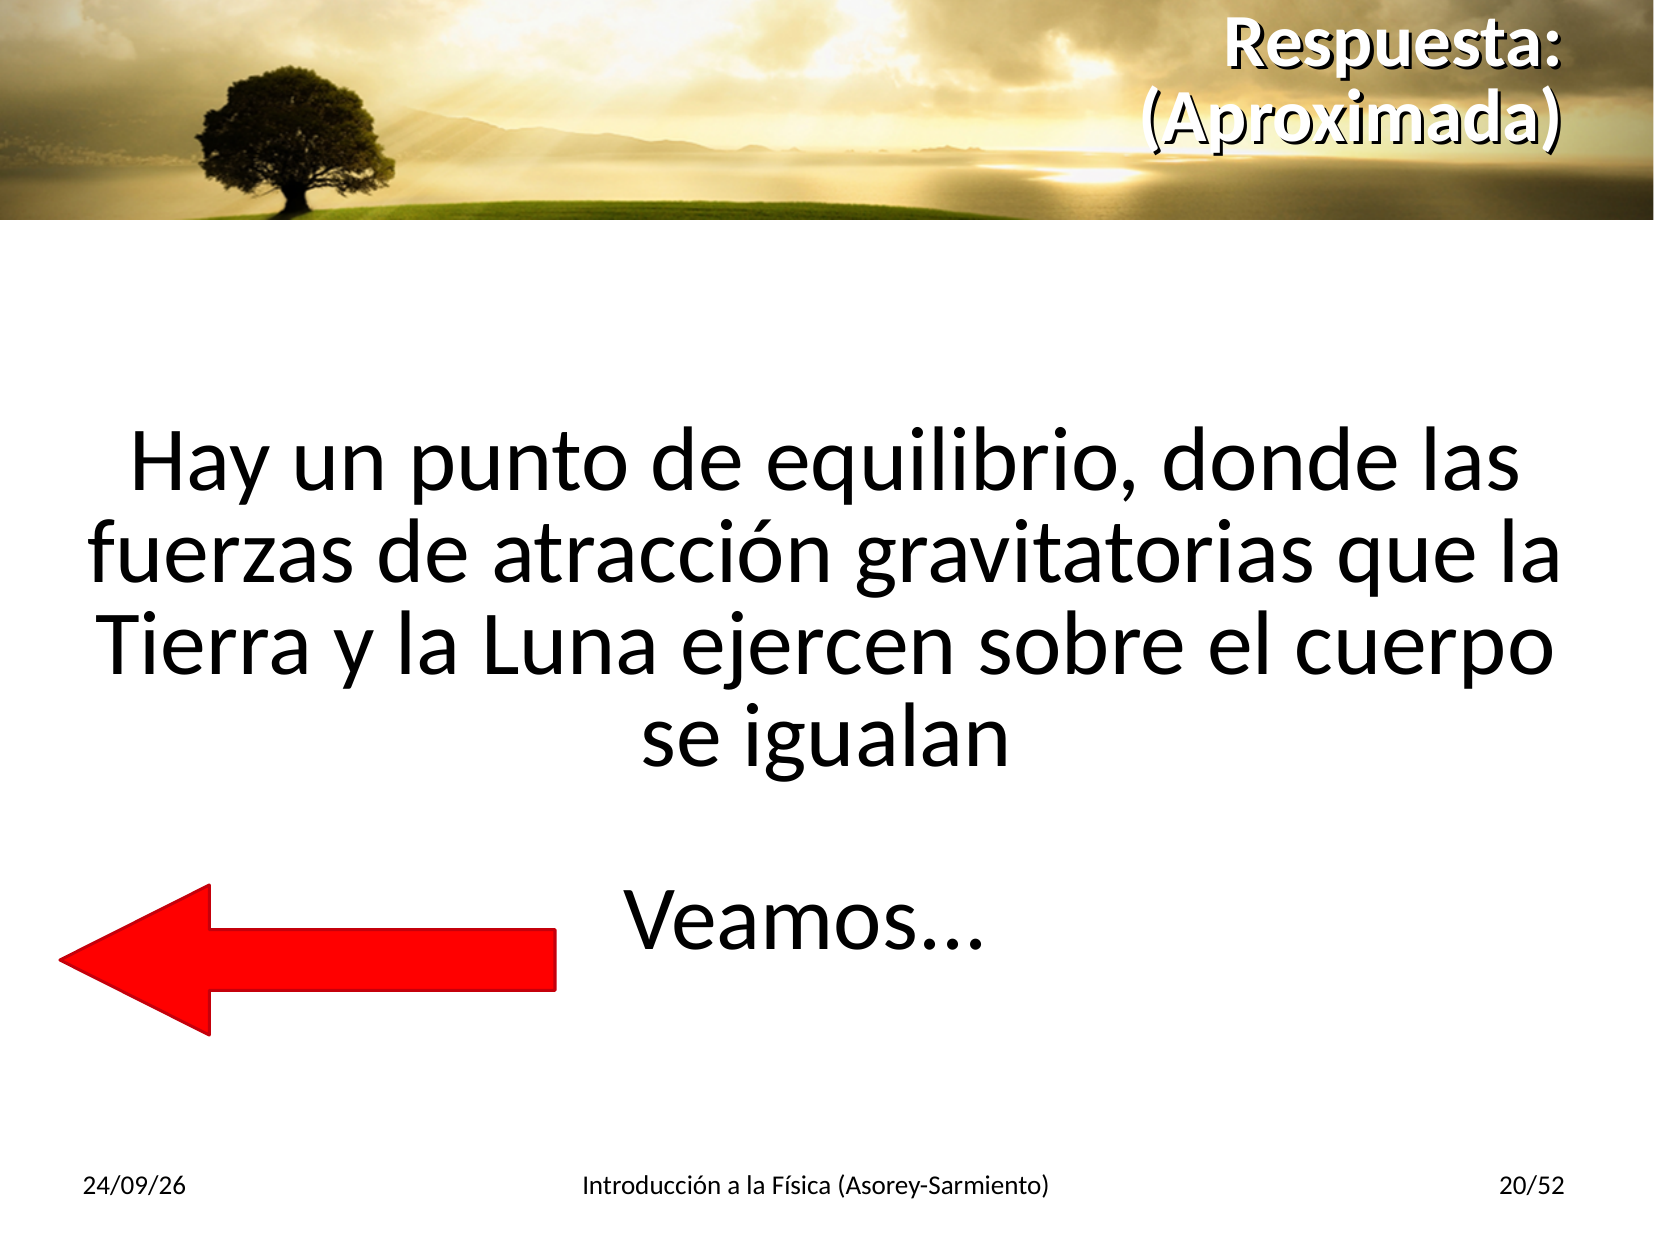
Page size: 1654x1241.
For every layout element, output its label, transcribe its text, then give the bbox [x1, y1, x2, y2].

title Respuesta: (Aproximada) [75, 0, 1564, 189]
picture [0, 0, 1654, 220]
text_box [59, 885, 556, 1036]
subtitle Hay un punto de equilibrio, donde las fuerzas de atracción gravitatorias que la Tierra y la Luna ejercen sobre el cuerpo se igualan Veamos... [82, 337, 1571, 1058]
